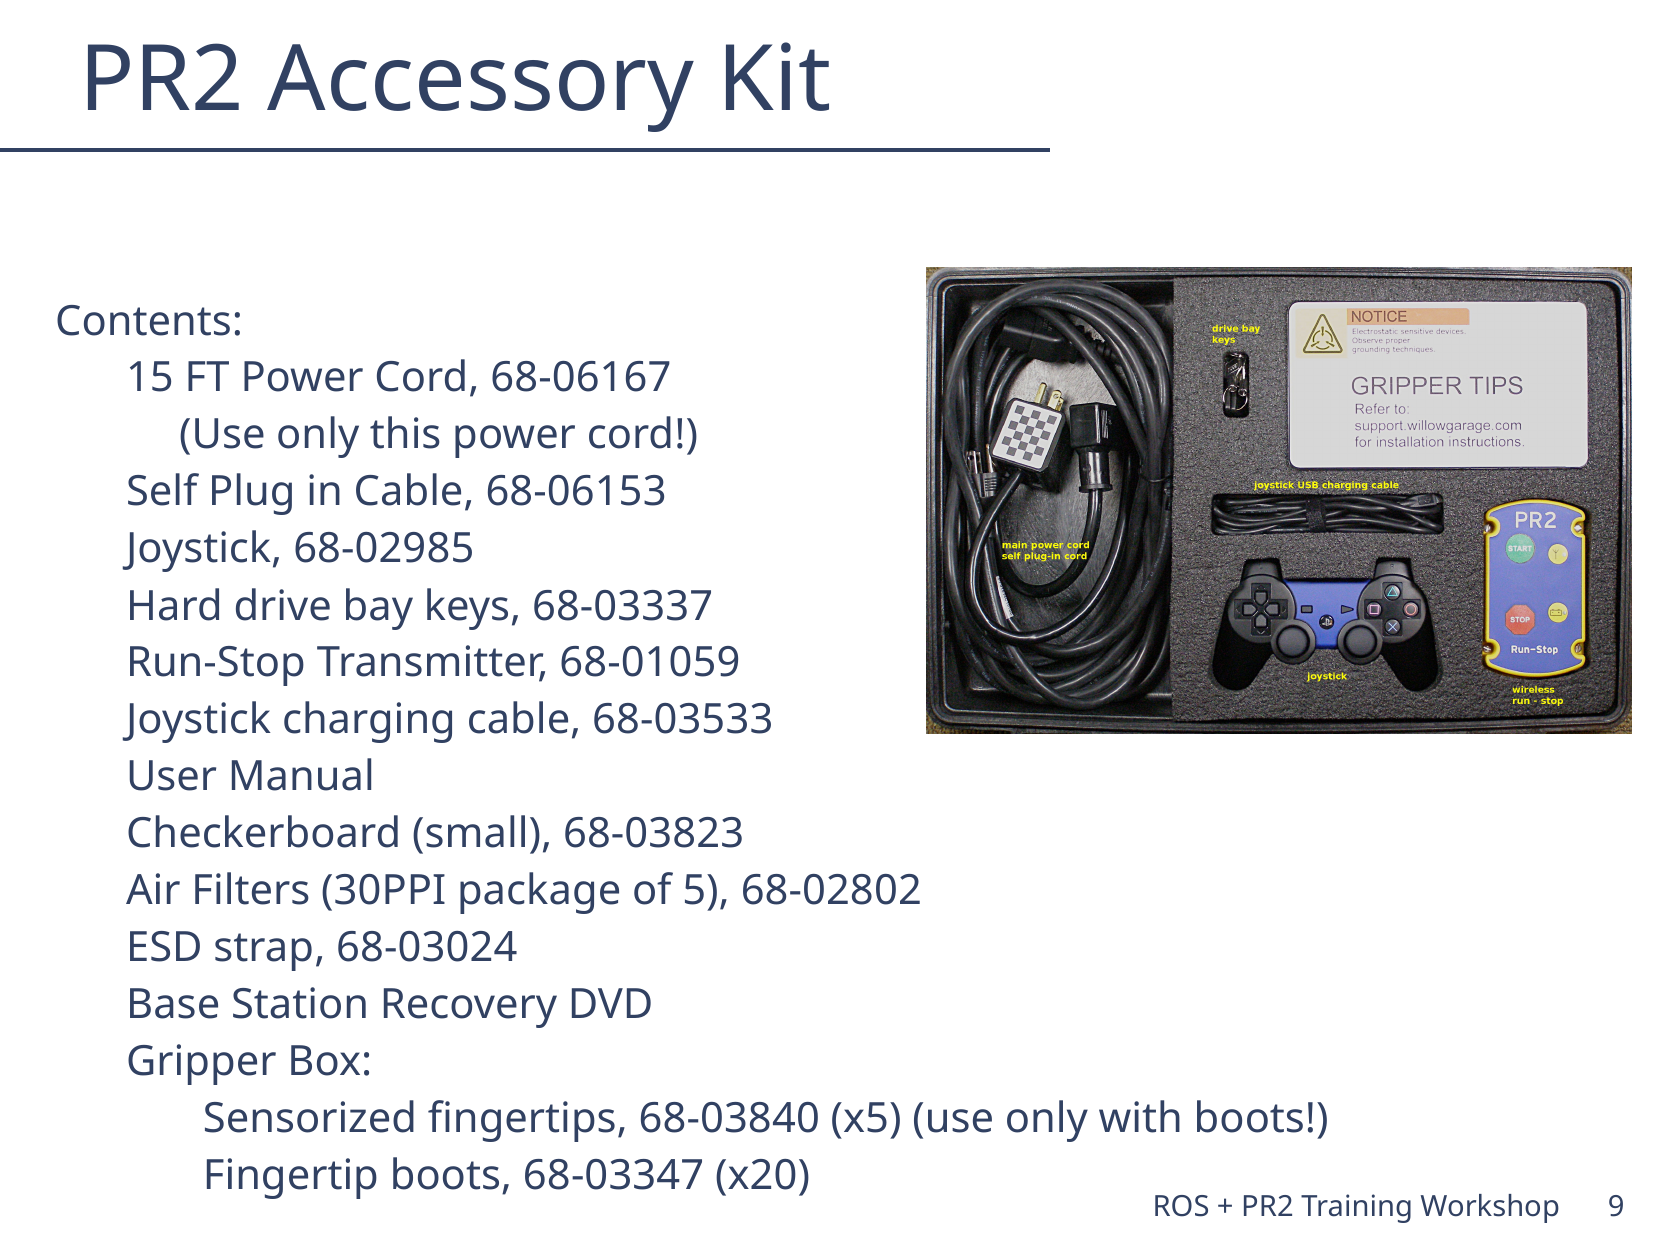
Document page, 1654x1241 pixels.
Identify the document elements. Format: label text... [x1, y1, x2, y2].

list Contents: 15 FT Power Cord, 68-06167 (Use only this power cord!) Self Plug in Cable, 68-06153 Joystick, 68-02985 Hard drive bay keys, 68-03337 Run-Stop Transmitter, 68-01059 Joystick charging cable, 68-03533 User Manual Checkerboard (small), 68-03823 Air Filters (30PPI package of 5), 68-02802 ESD strap, 68-03024 Base Station Recovery DVD Gripper Box: Sensorized fingertips, 68-03840 (x5) (use only with boots!) Fingertip boots, 68-03347 (x20) - See support.willowgarage.com to order replacement parts. [37, 290, 1351, 1109]
picture [926, 267, 1632, 735]
title PR2 Accessory Kit [79, 0, 1568, 151]
